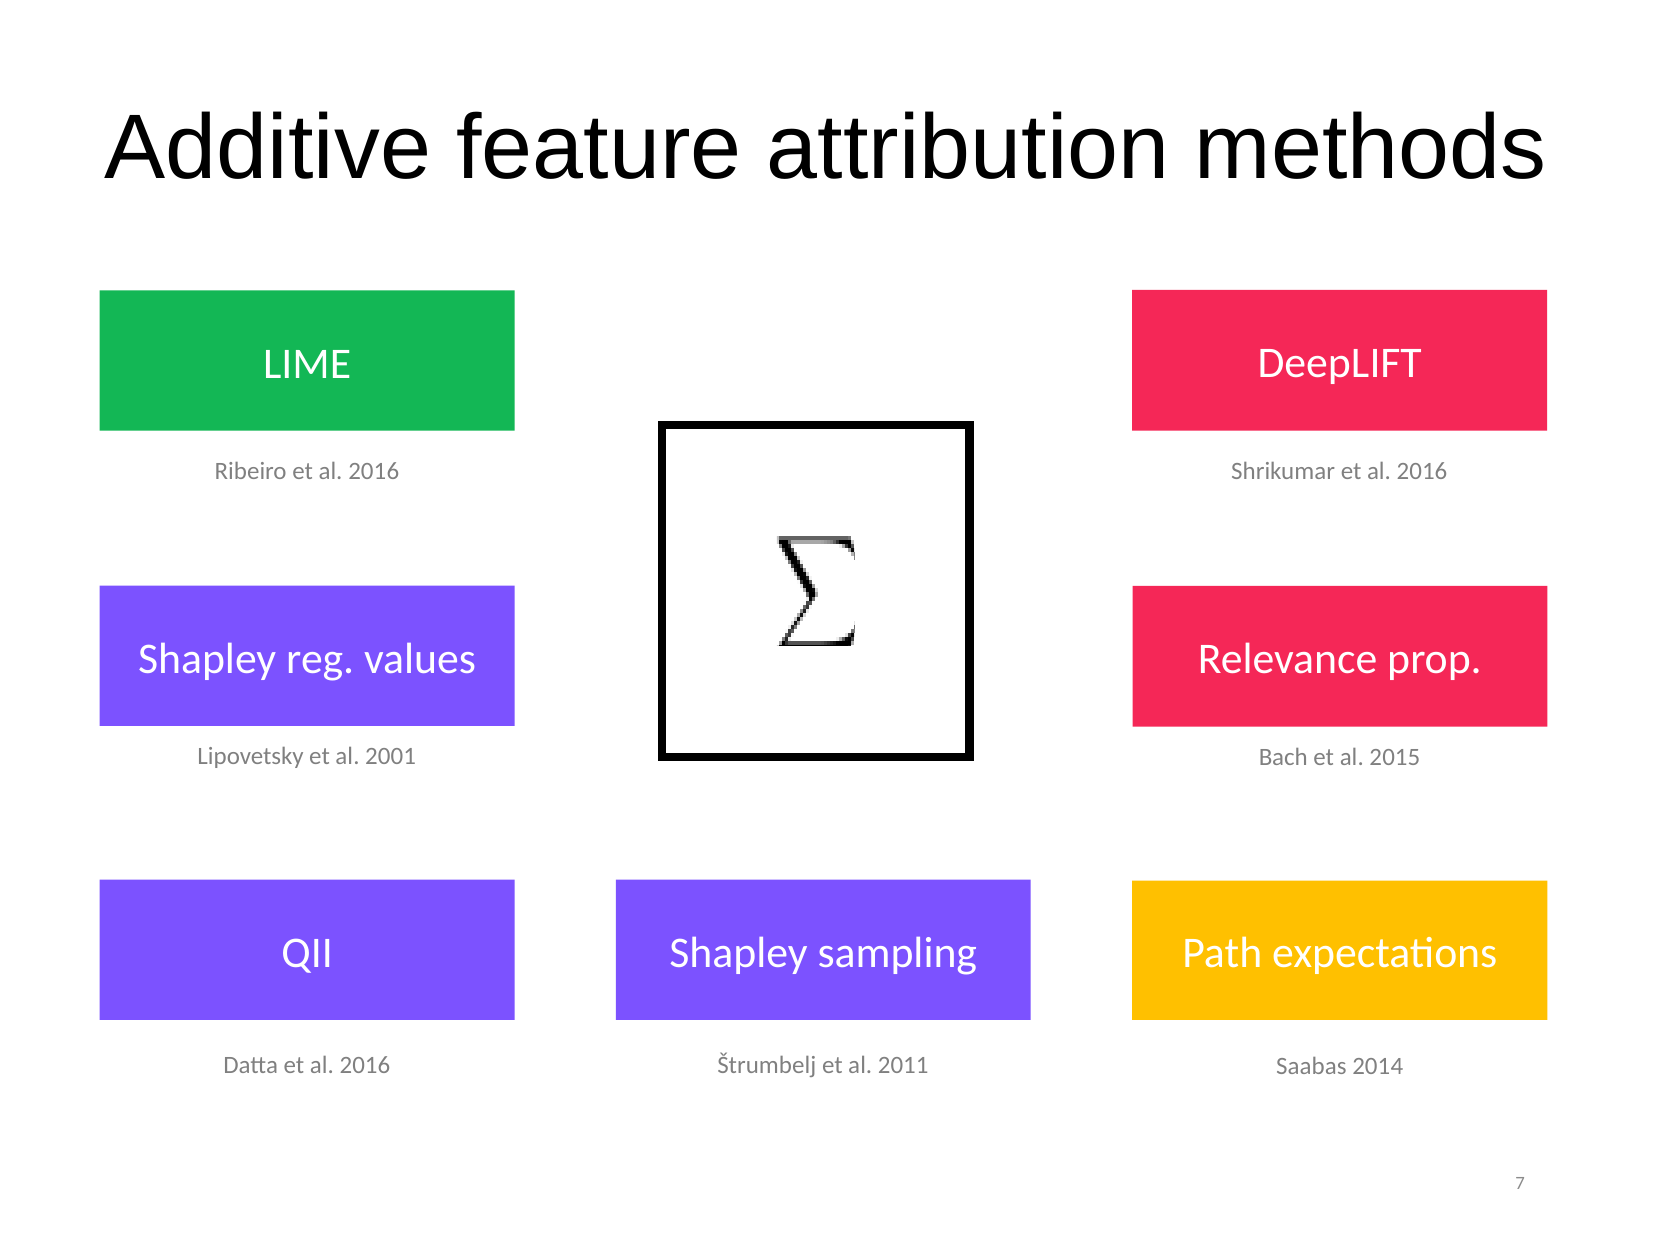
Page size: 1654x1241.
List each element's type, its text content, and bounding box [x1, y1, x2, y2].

text_box QII [99, 879, 515, 1020]
text_box Additive feature attribution methods [0, 79, 1654, 205]
text_box Datta et al. 2016 [208, 1041, 406, 1087]
text_box DeepLIFT [1132, 289, 1548, 431]
text_box Štrumbelj et al. 2011 [702, 1041, 945, 1087]
text_box Saabas 2014 [1261, 1041, 1419, 1087]
text_box Lipovetsky et al. 2001 [182, 731, 432, 777]
text_box Bach et al. 2015 [1243, 733, 1436, 778]
text_box Shrikumar et al. 2016 [1216, 447, 1463, 493]
text_box Relevance prop. [1132, 585, 1548, 727]
text_box Shapley sampling [615, 879, 1031, 1020]
text_box Shapley reg. values [99, 585, 515, 726]
text_box Ribeiro et al. 2016 [199, 447, 415, 493]
slide_number <number> [1167, 1149, 1540, 1216]
picture [776, 536, 855, 646]
text_box Path expectations [1132, 880, 1548, 1020]
text_box LIME [99, 290, 515, 431]
